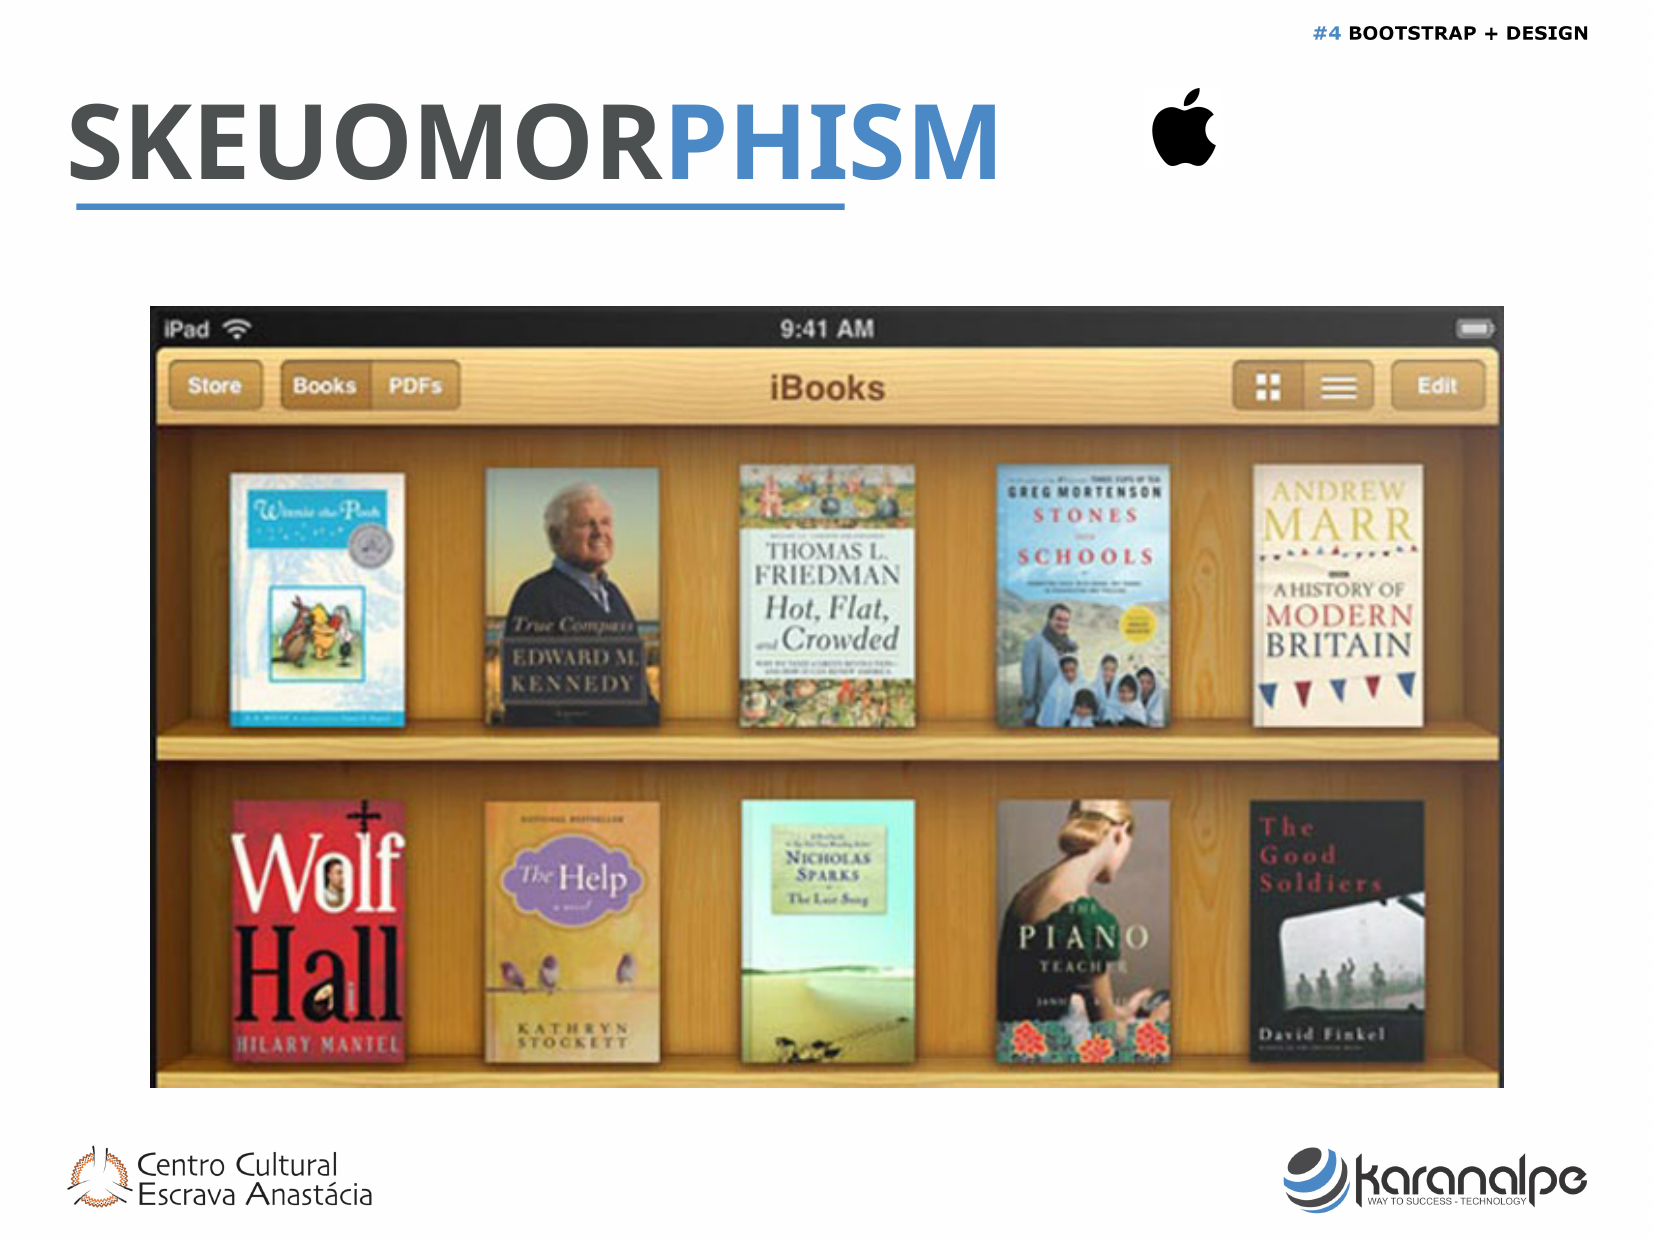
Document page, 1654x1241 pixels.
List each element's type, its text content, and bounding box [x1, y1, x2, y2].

picture [0, 0, 1654, 1241]
title SKEUOMORPHISM [66, 35, 1555, 243]
